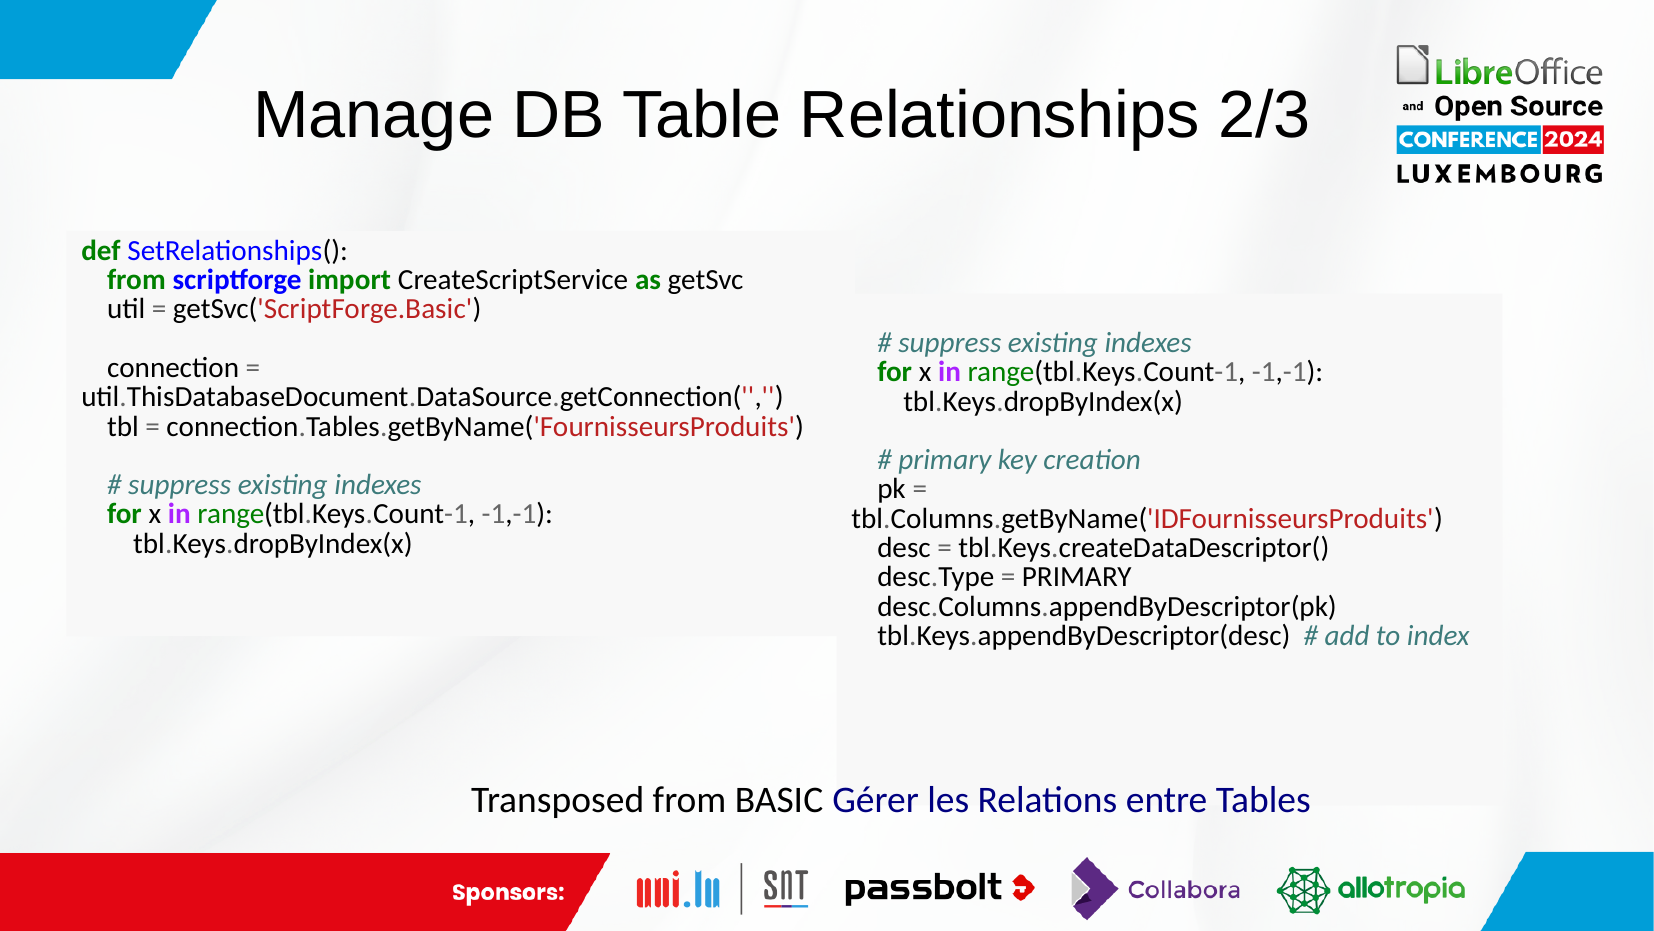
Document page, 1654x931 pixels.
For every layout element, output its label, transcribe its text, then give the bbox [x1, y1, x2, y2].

text_box Transposed from BASIC Gérer les Relations entre Tables [456, 777, 1468, 838]
picture [0, 0, 1654, 931]
title Manage DB Table Relationships 2/3 [206, 37, 1359, 193]
text_box # suppress existing indexes for x in range(tbl.Keys.Count-1, -1,-1): tbl.Keys.dropByIndex(x) # primary key creation pk = tbl.Columns.getByName('IDFournisseursProduits') desc = tbl.Keys.createDataDescriptor() desc.Type = PRIMARY desc.Columns.appendByDescriptor(pk) tbl.Keys.appendByDescriptor(desc) # add to index [836, 293, 1503, 806]
text_box def SetRelationships(): from scriptforge import CreateScriptService as getSvc util = getSvc('ScriptForge.Basic') connection = util.ThisDatabaseDocument.DataSource.getConnection('','') tbl = connection.Tables.getByName('FournisseursProduits') # suppress existing indexes for x in range(tbl.Keys.Count-1, -1,-1): tbl.Keys.dropByIndex(x) [66, 230, 856, 637]
